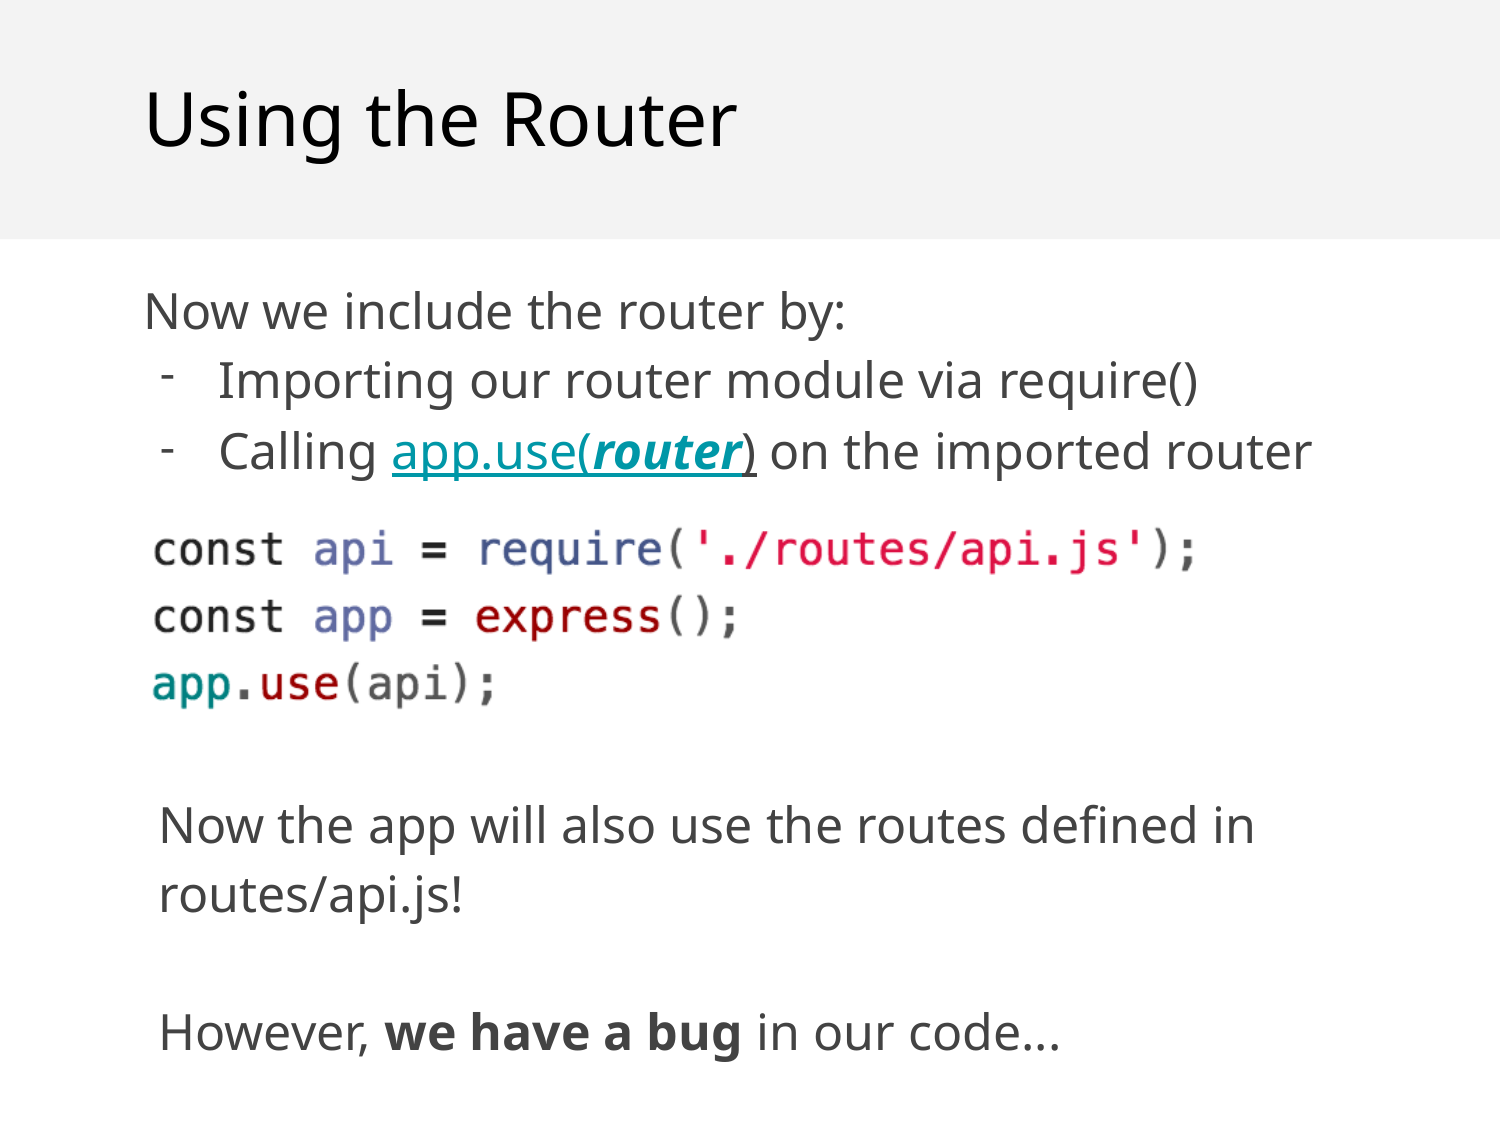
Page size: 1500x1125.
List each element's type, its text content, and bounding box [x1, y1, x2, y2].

list Now we include the router by: Importing our router module via require() Calling app.use(router) on the imported router [128, 255, 1372, 510]
list Now the app will also use the routes defined in routes/api.js! However, we have a bug in our code... [143, 769, 1387, 1066]
title Using the Router [128, 56, 1372, 183]
picture [128, 509, 1219, 733]
